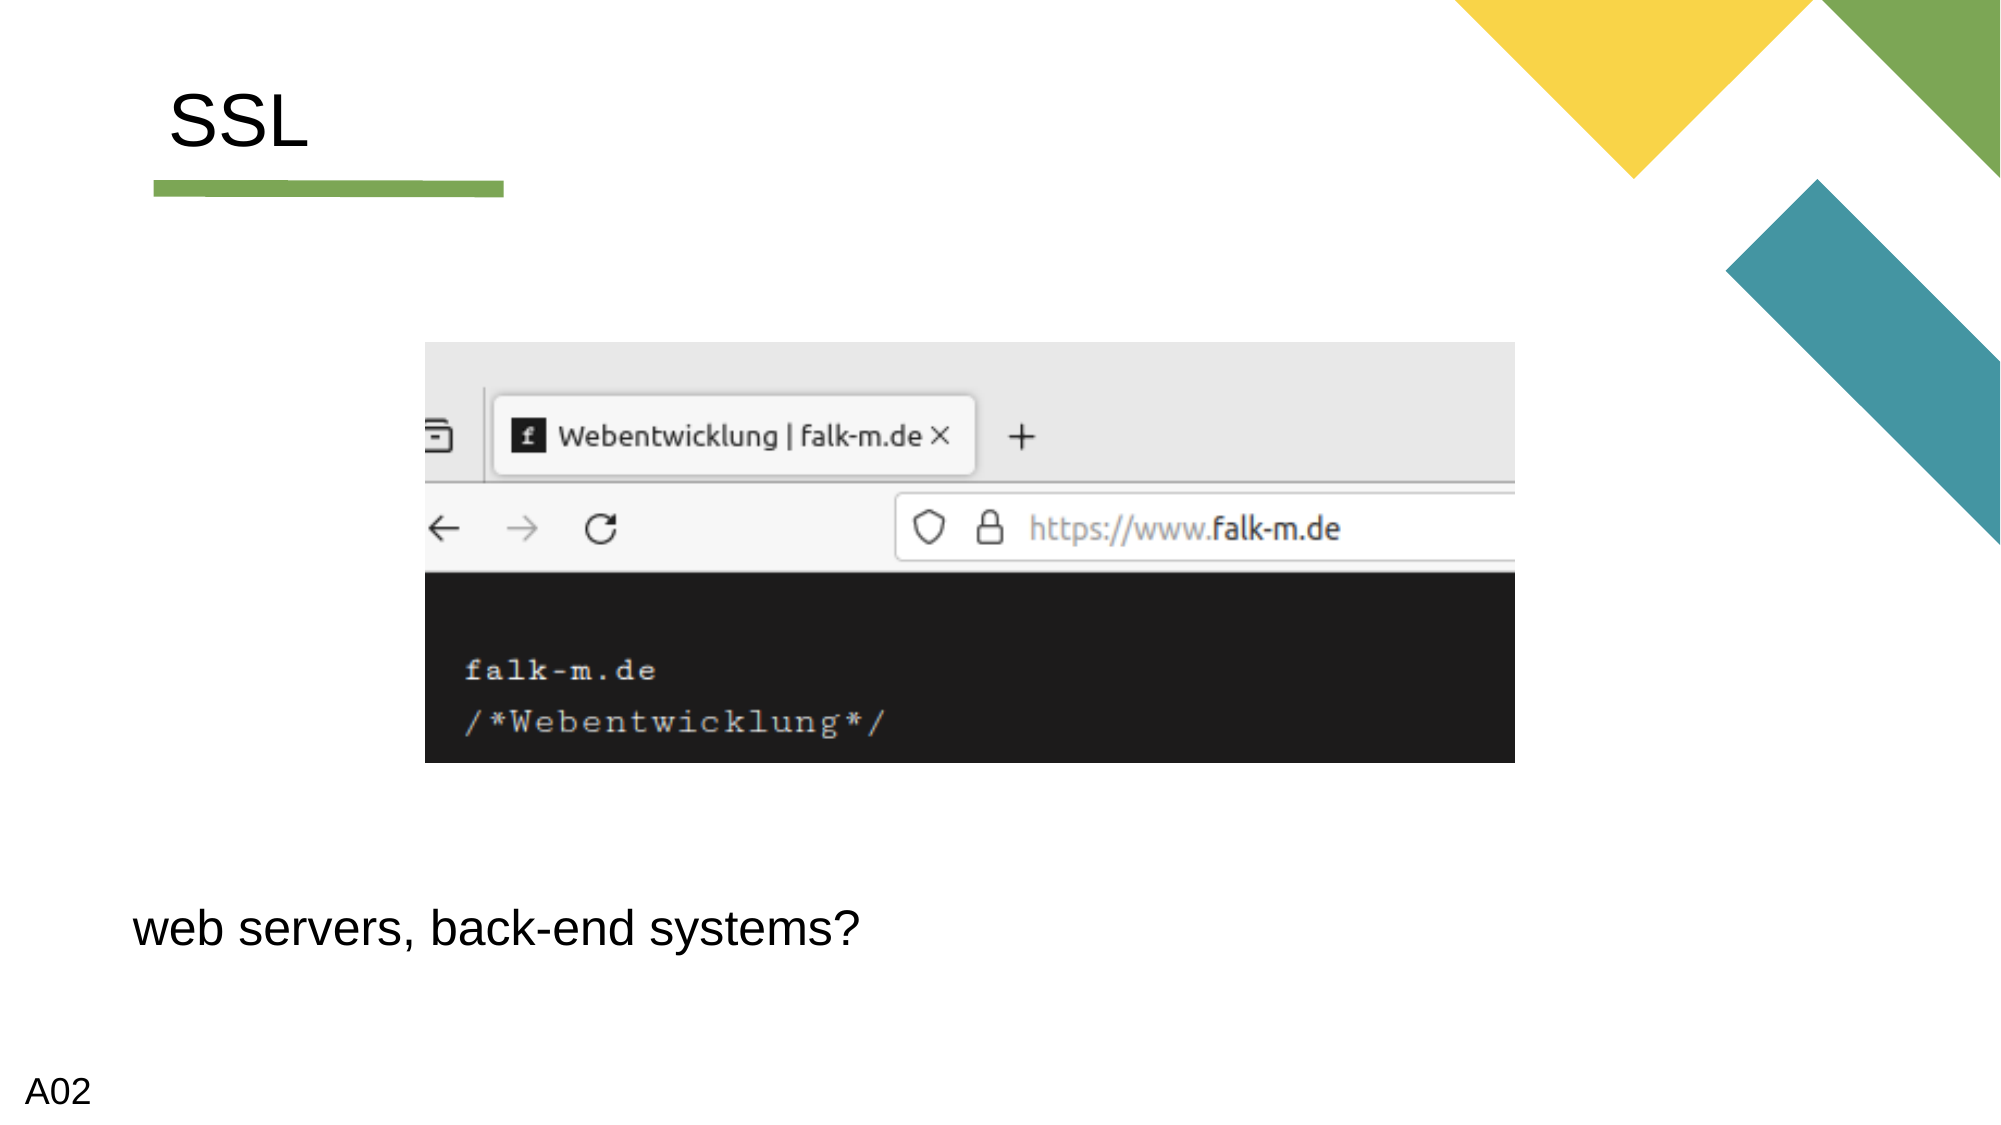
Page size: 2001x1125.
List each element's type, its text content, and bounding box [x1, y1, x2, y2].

text_box web servers, back-end systems? [118, 892, 1182, 1075]
text_box SSL [153, 70, 325, 170]
picture [425, 342, 1515, 763]
text_box A02 [10, 1062, 107, 1120]
